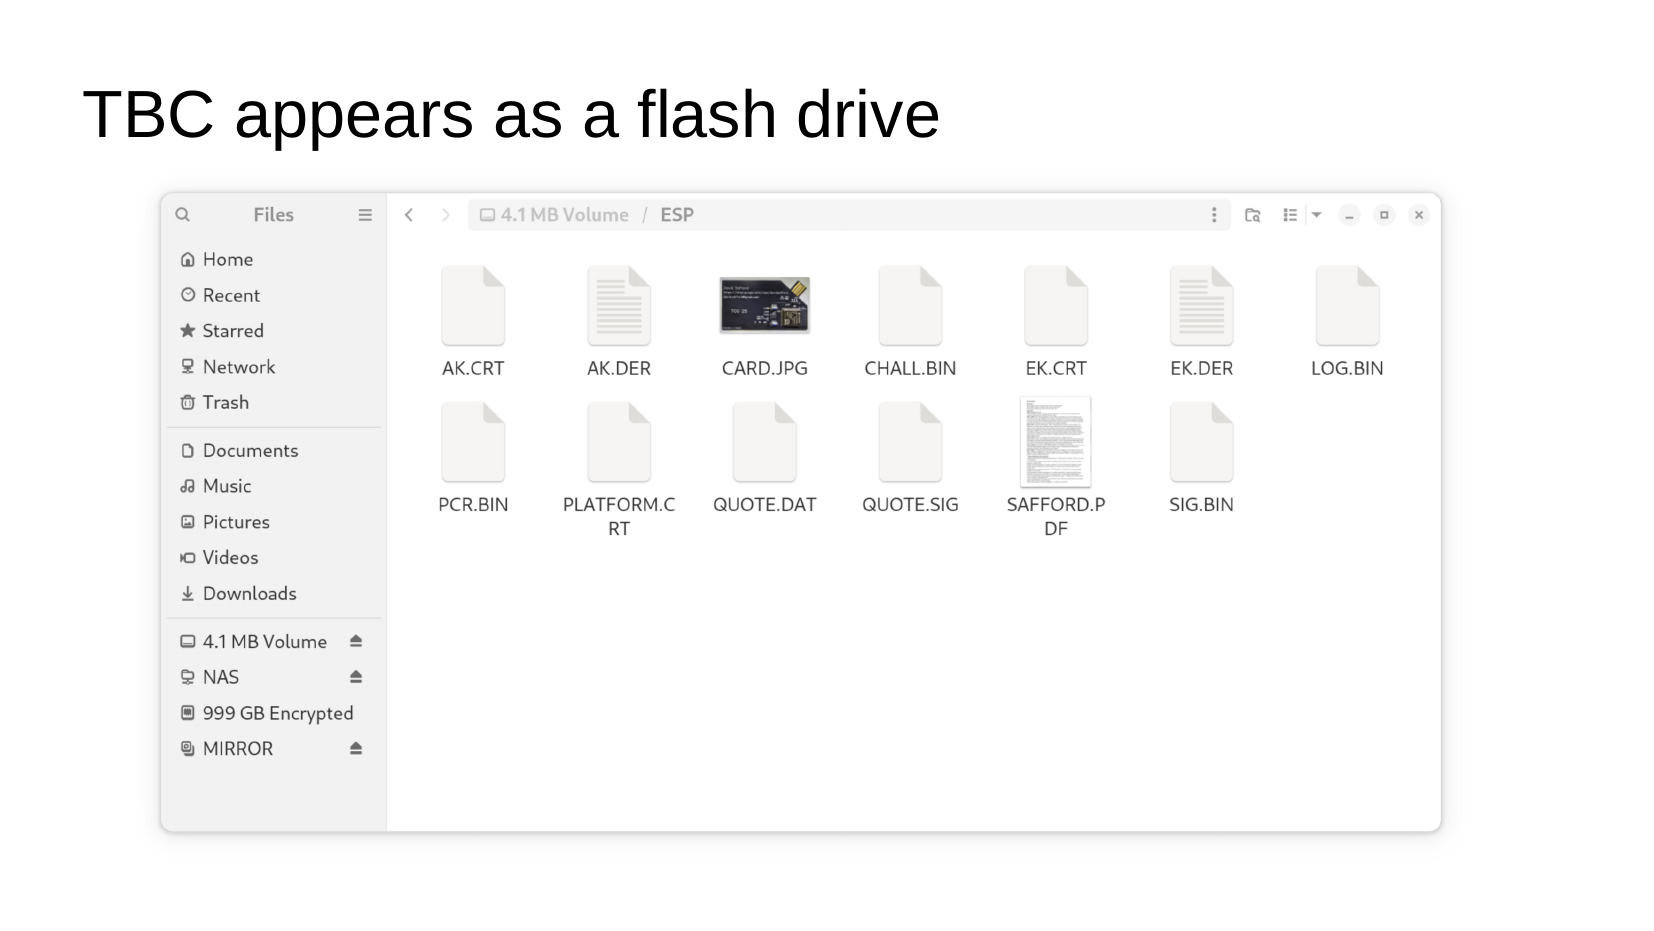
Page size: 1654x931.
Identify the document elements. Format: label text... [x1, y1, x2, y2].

title TBC appears as a flash drive [82, 37, 1571, 193]
picture [104, 141, 1498, 894]
